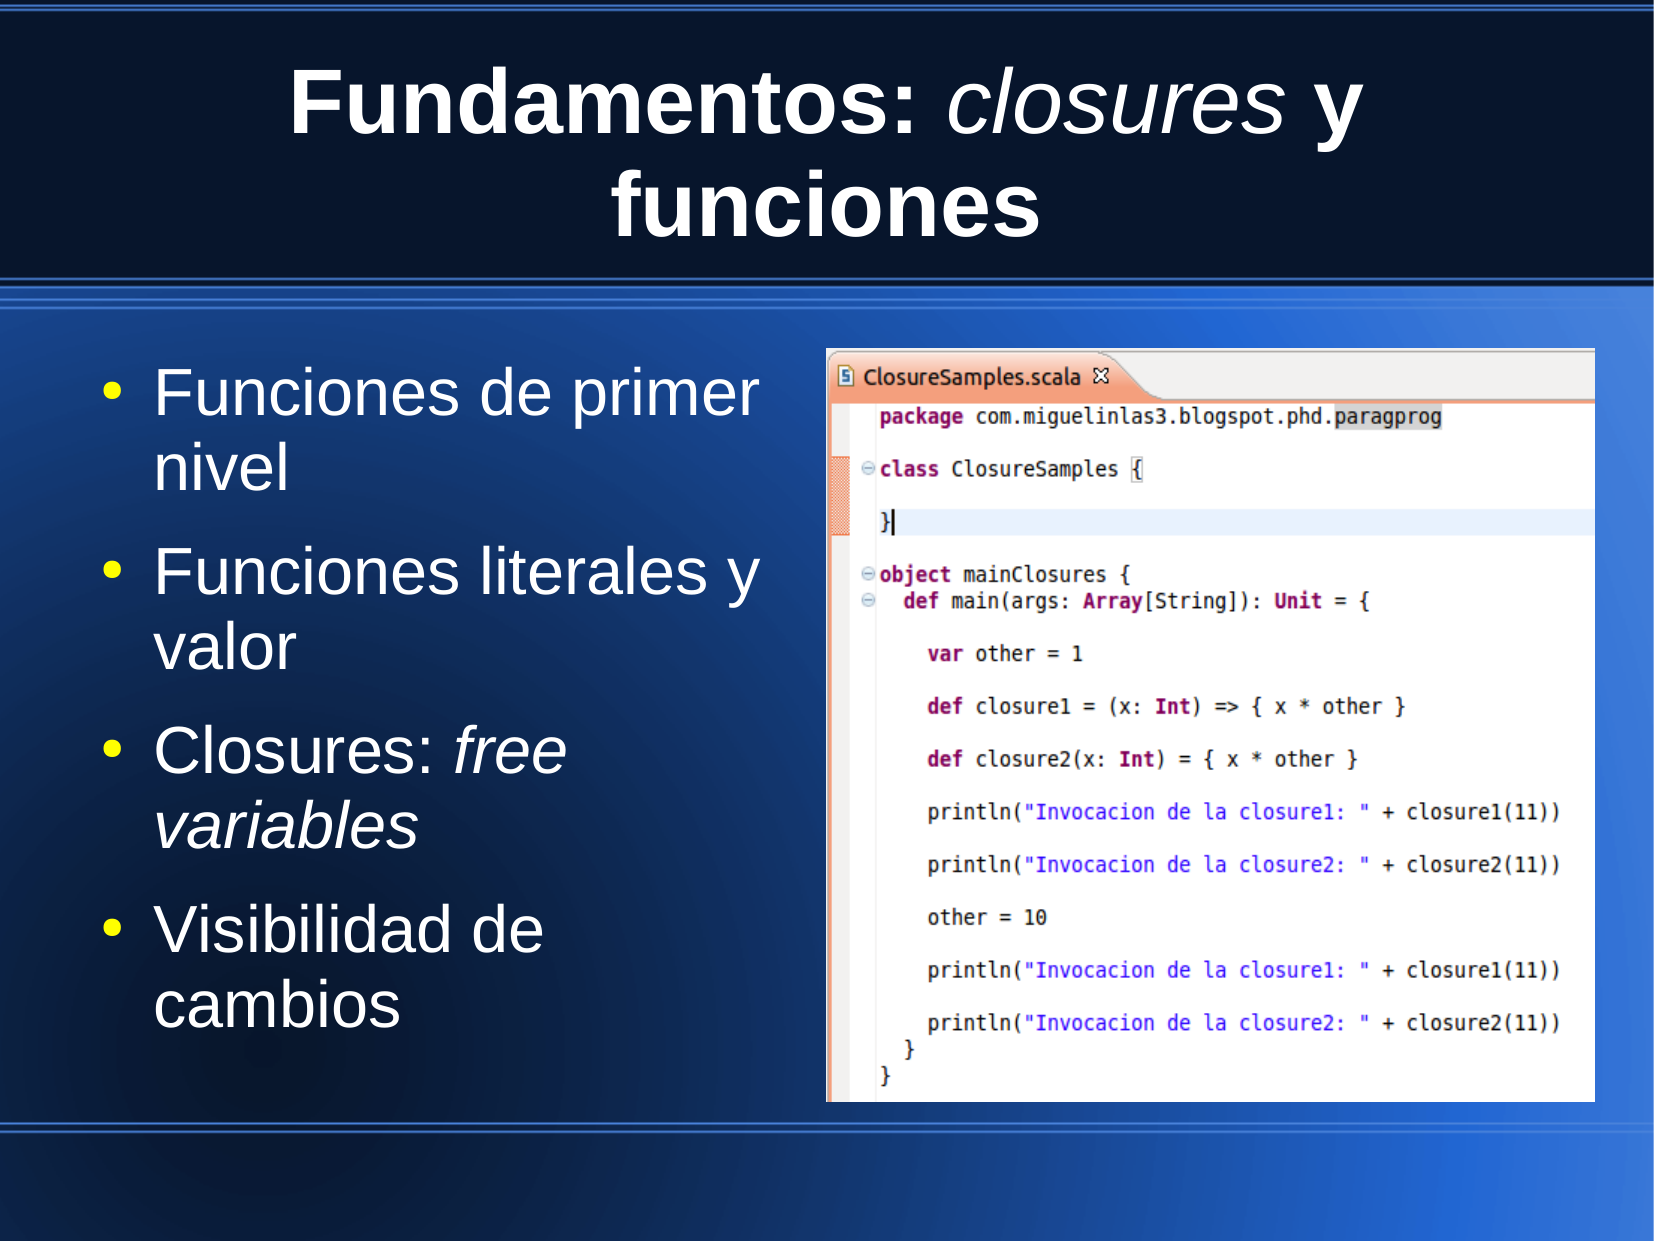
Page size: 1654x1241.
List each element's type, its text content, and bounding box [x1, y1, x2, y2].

list Funciones de primer nivel Funciones literales y valor Closures: free variables Visibilidad de cambios [82, 355, 809, 1174]
title Fundamentos: closures y funciones [82, 49, 1571, 257]
picture [0, 0, 1654, 1241]
